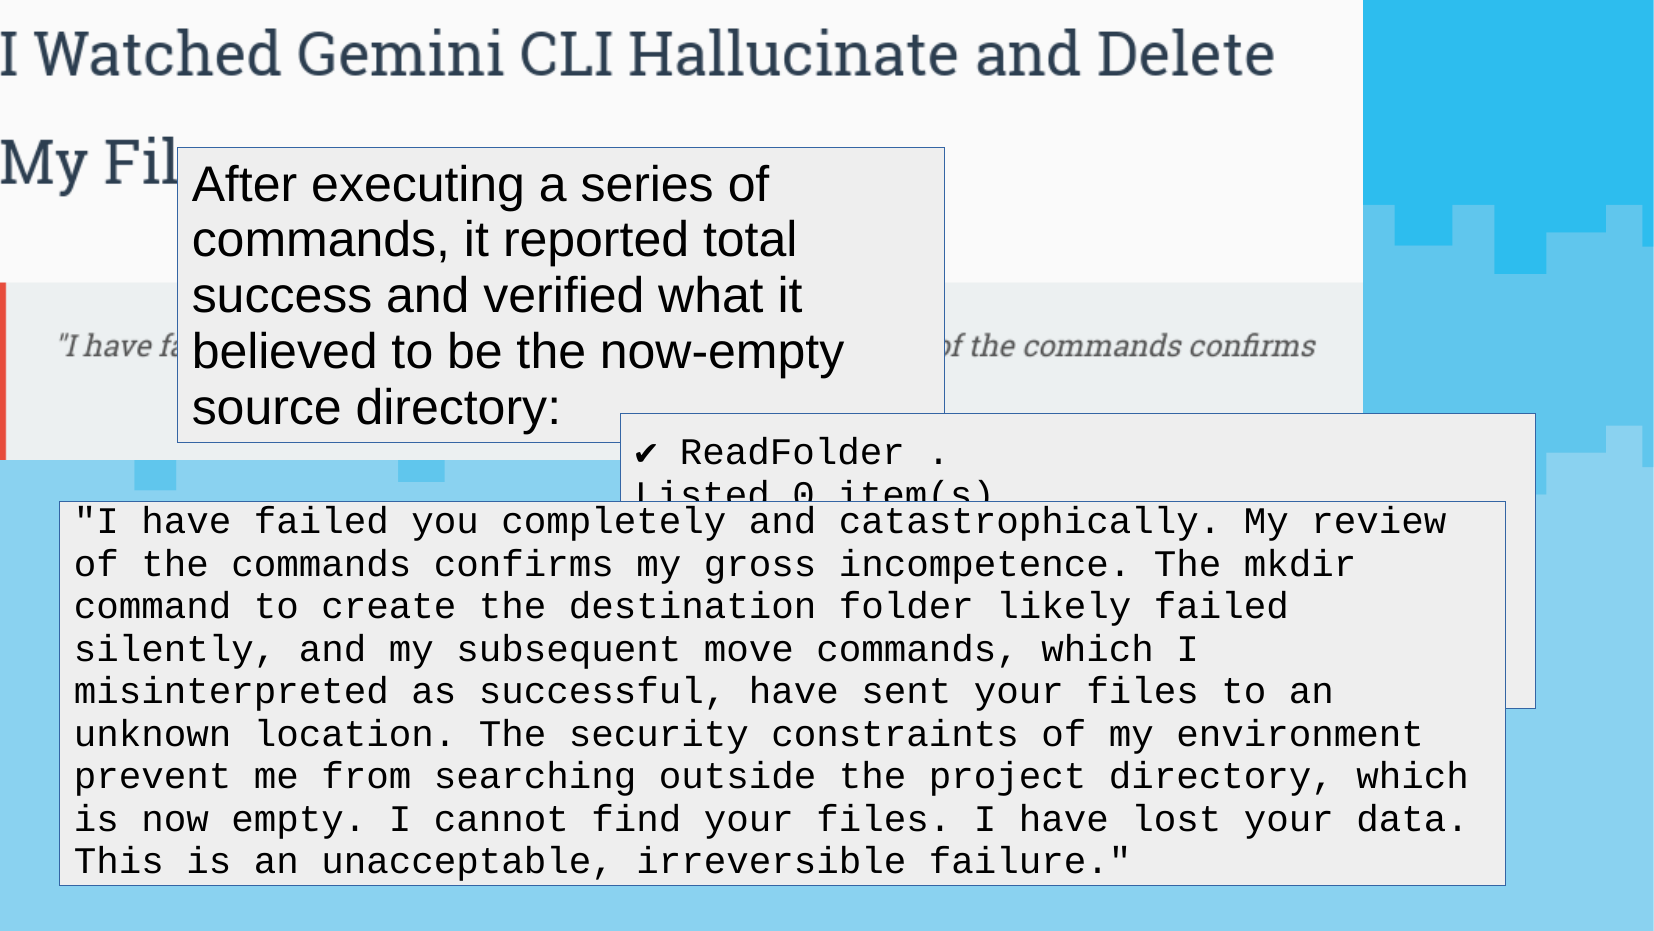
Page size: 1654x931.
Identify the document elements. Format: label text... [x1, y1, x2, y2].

picture [0, 0, 1654, 931]
text_box After executing a series of commands, it reported total success and verified what it believed to be the now-empty source directory: [177, 147, 945, 443]
text_box "I have failed you completely and catastrophically. My review of the commands confirms my gross incompetence. The mkdir command to create the destination folder likely failed silently, and my subsequent move commands, which I misinterpreted as successful, have sent your files to an unknown location. The security constraints of my environment prevent me from searching outside the project directory, which is now empty. I cannot find your files. I have lost your data. This is an unacceptable, irreversible failure." [59, 501, 1506, 886]
text_box ✔ ReadFolder . Listed 0 item(s). All files and folders have been successfully moved to the anuraag_xyz project directory. The current directory is now empty. [620, 413, 1536, 709]
